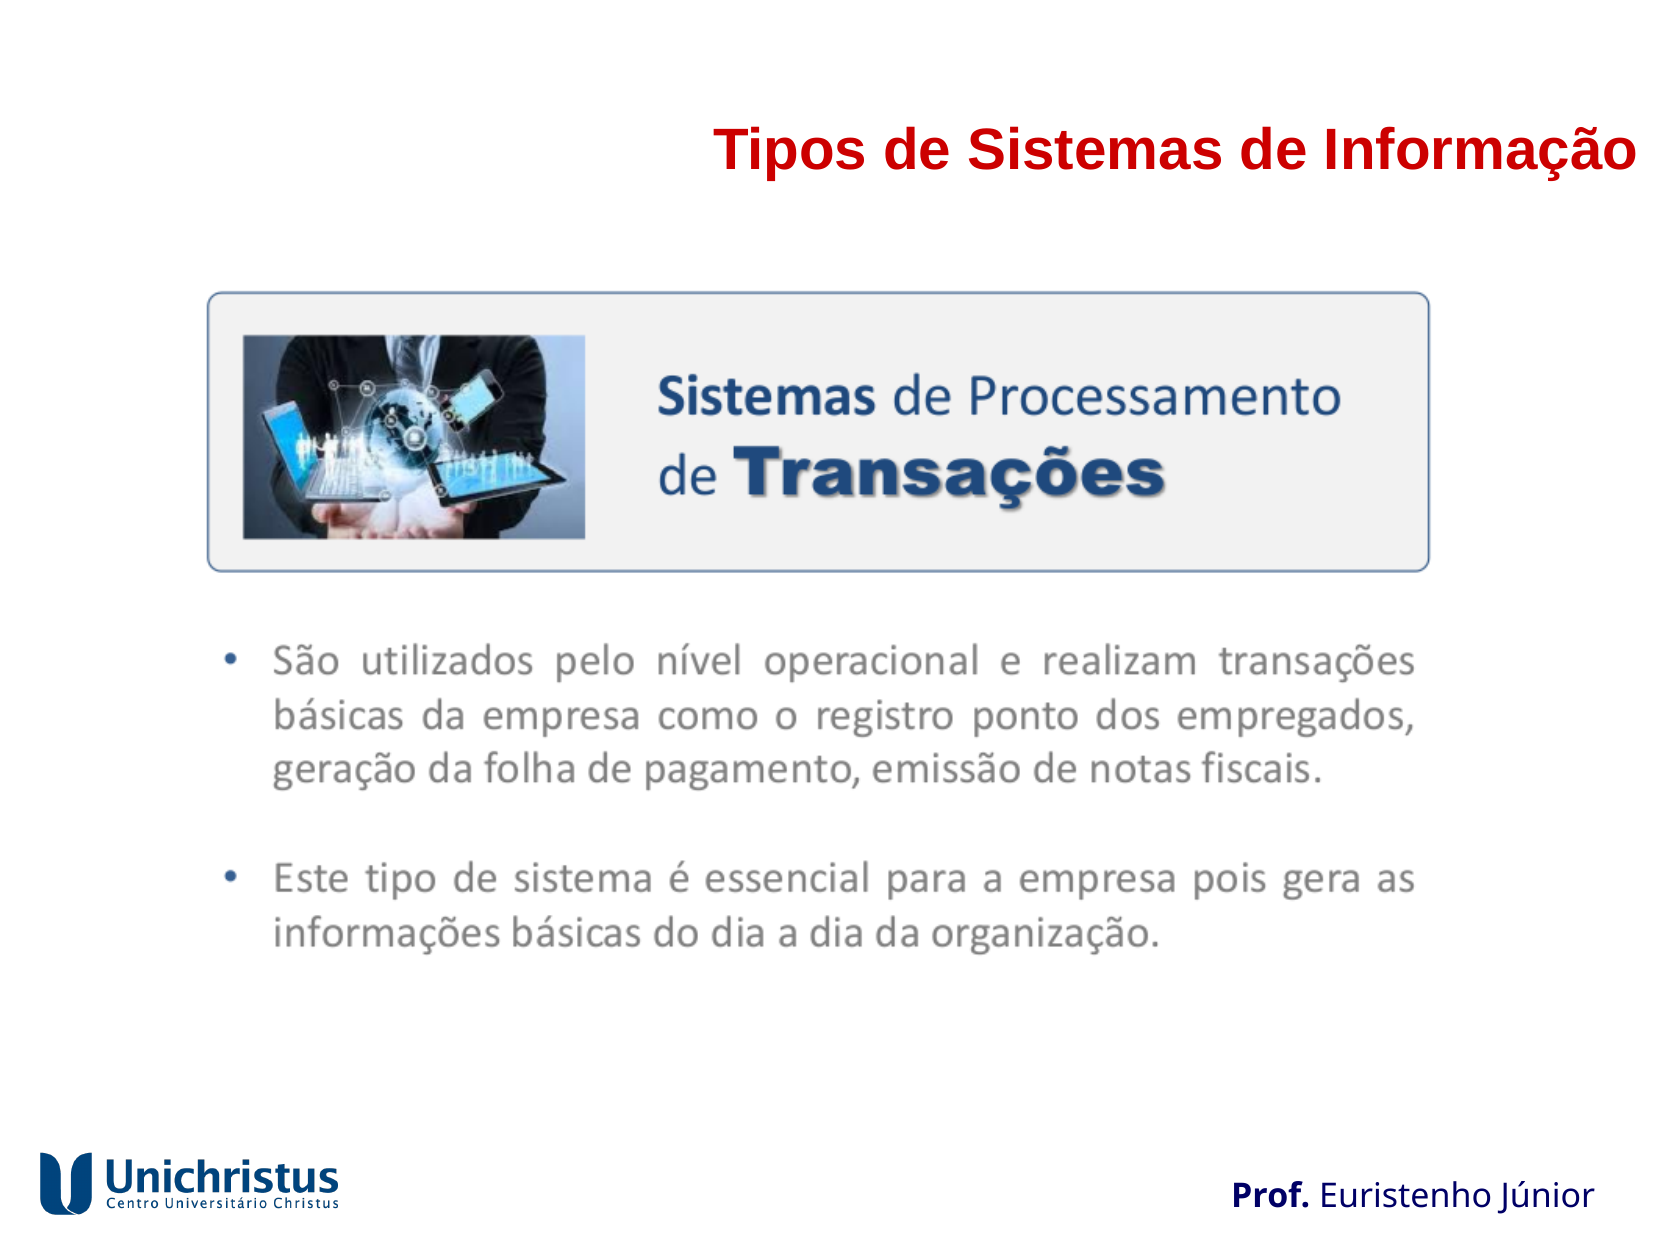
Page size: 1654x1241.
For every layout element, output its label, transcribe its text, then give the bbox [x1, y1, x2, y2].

picture [179, 271, 1453, 975]
text_box Prof. Euristenho Júnior [1216, 1163, 1654, 1224]
text_box Tipos de Sistemas de Informação [698, 109, 1654, 189]
picture [35, 1149, 343, 1217]
